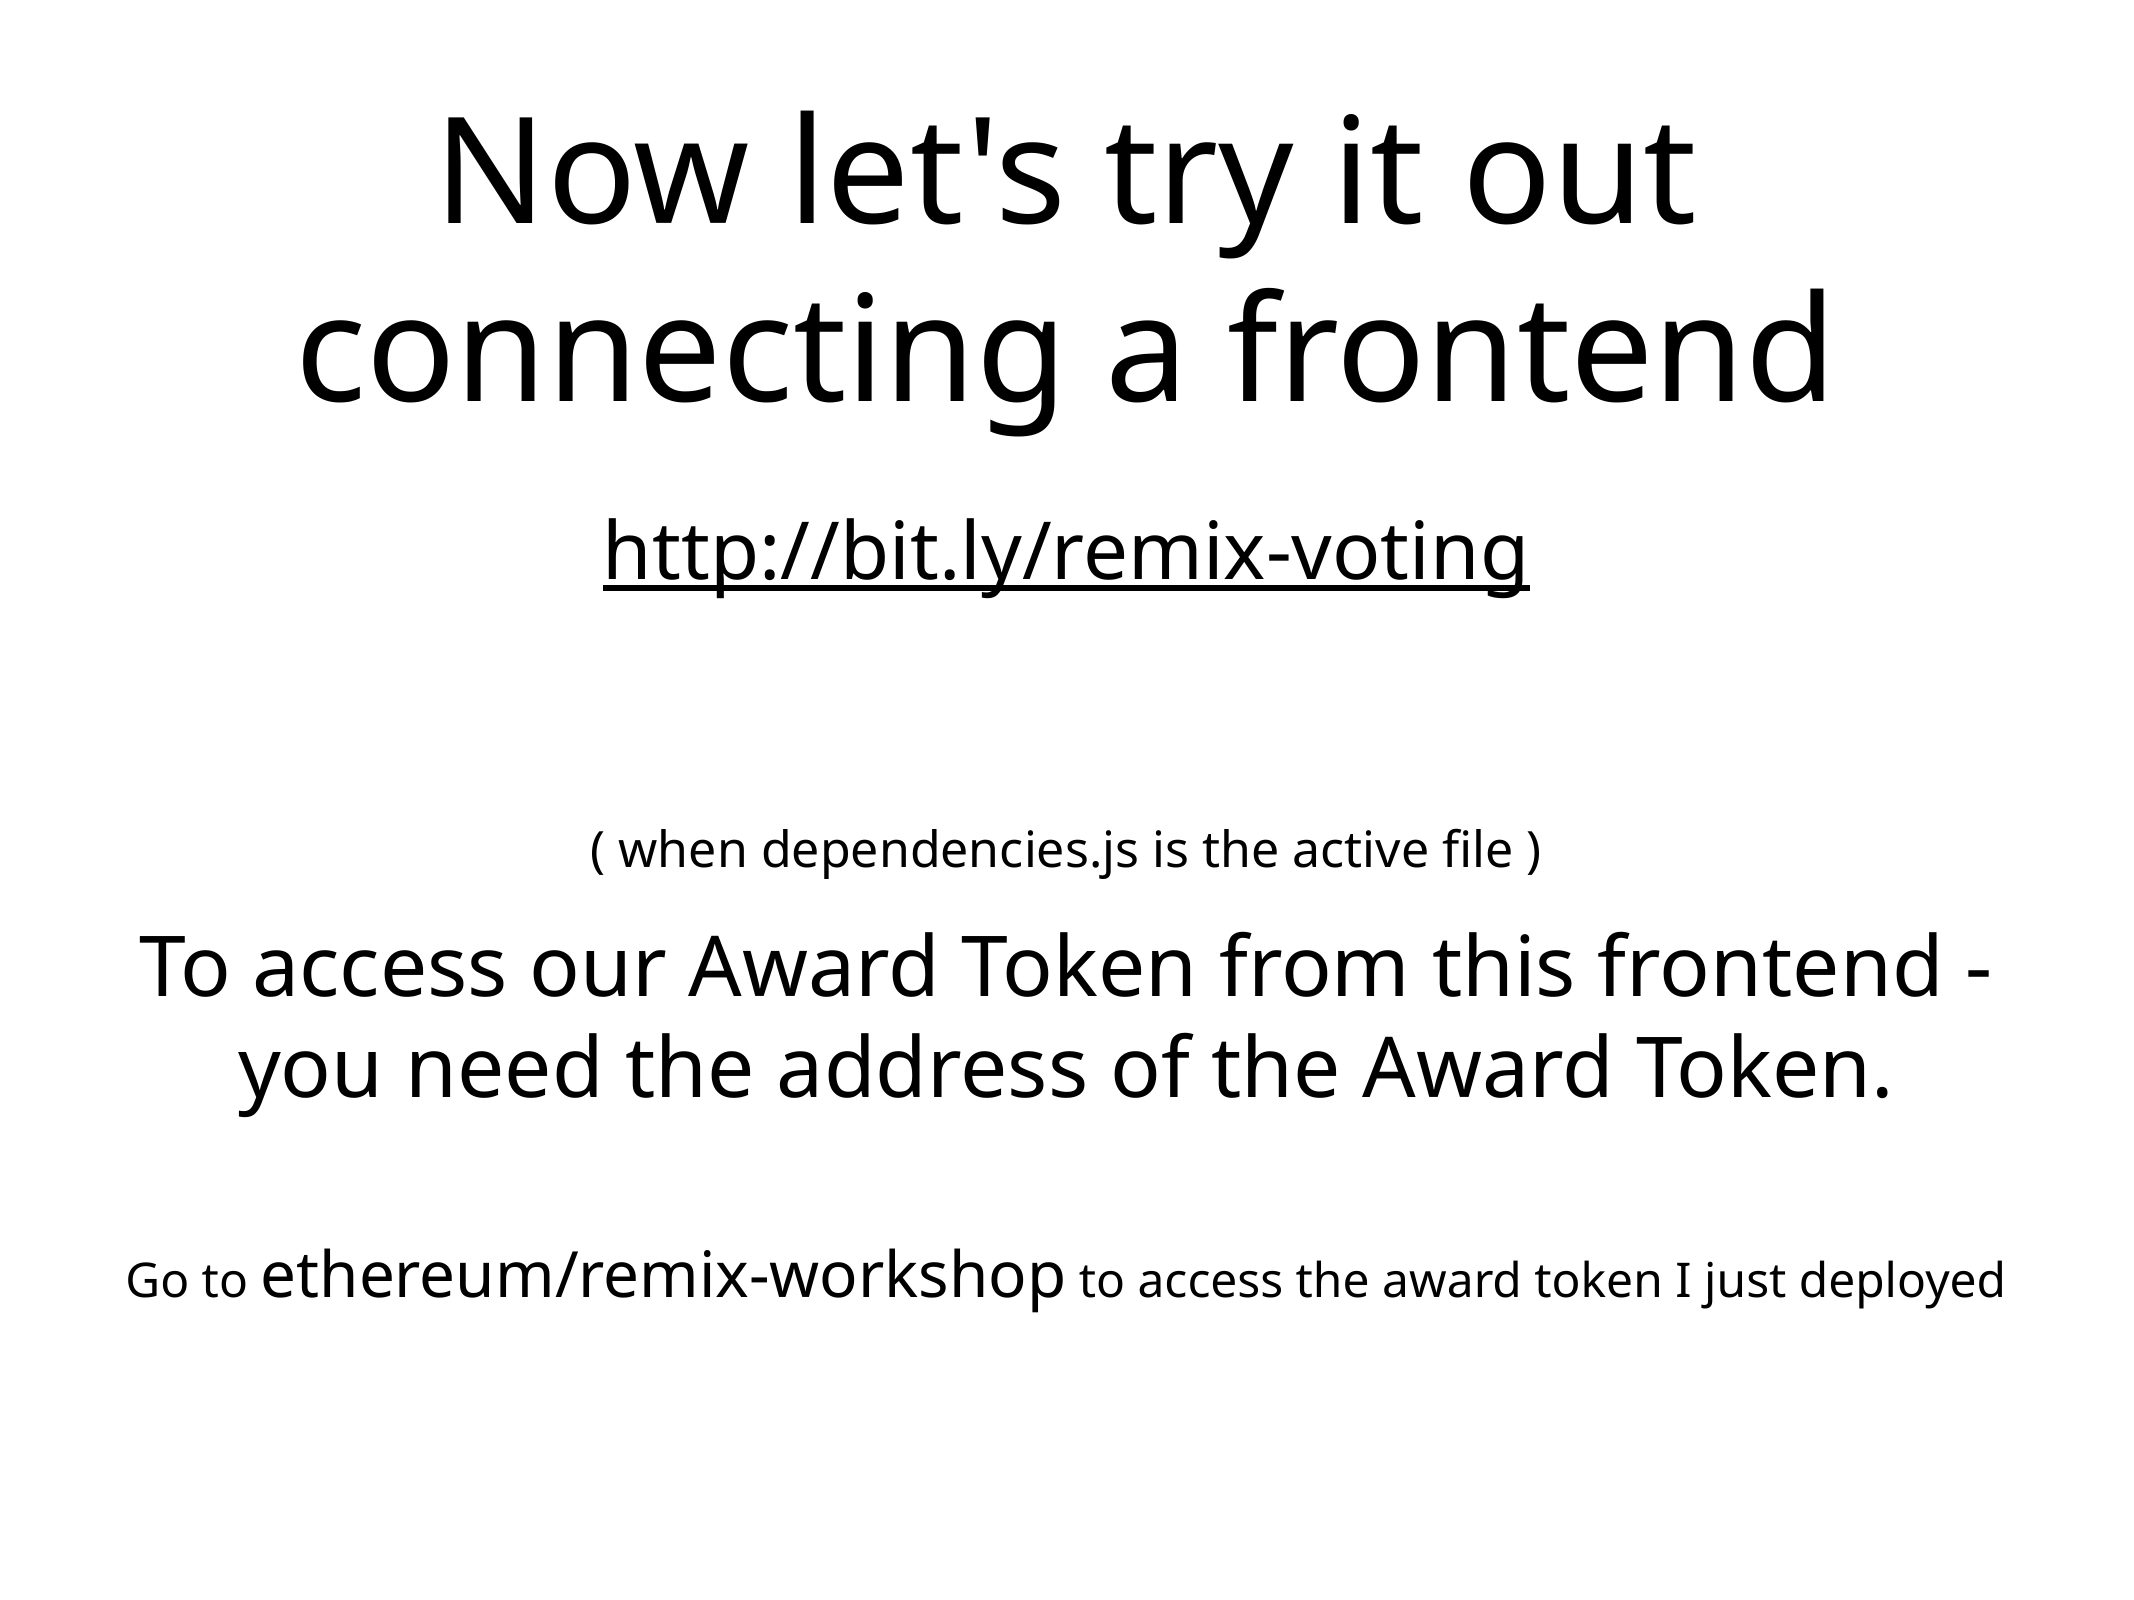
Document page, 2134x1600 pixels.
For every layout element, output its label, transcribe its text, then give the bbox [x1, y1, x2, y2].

subtitle http://bit.ly/remix-voting ( when dependencies.js is the active file ) [112, 491, 2021, 772]
title Now let's try it out connecting a frontend [69, 68, 2064, 611]
text_box To access our Award Token from this frontend - you need the address of the Award Token. Go to ethereum/remix-workshop to access the award token I just deployed [112, 904, 2021, 1466]
